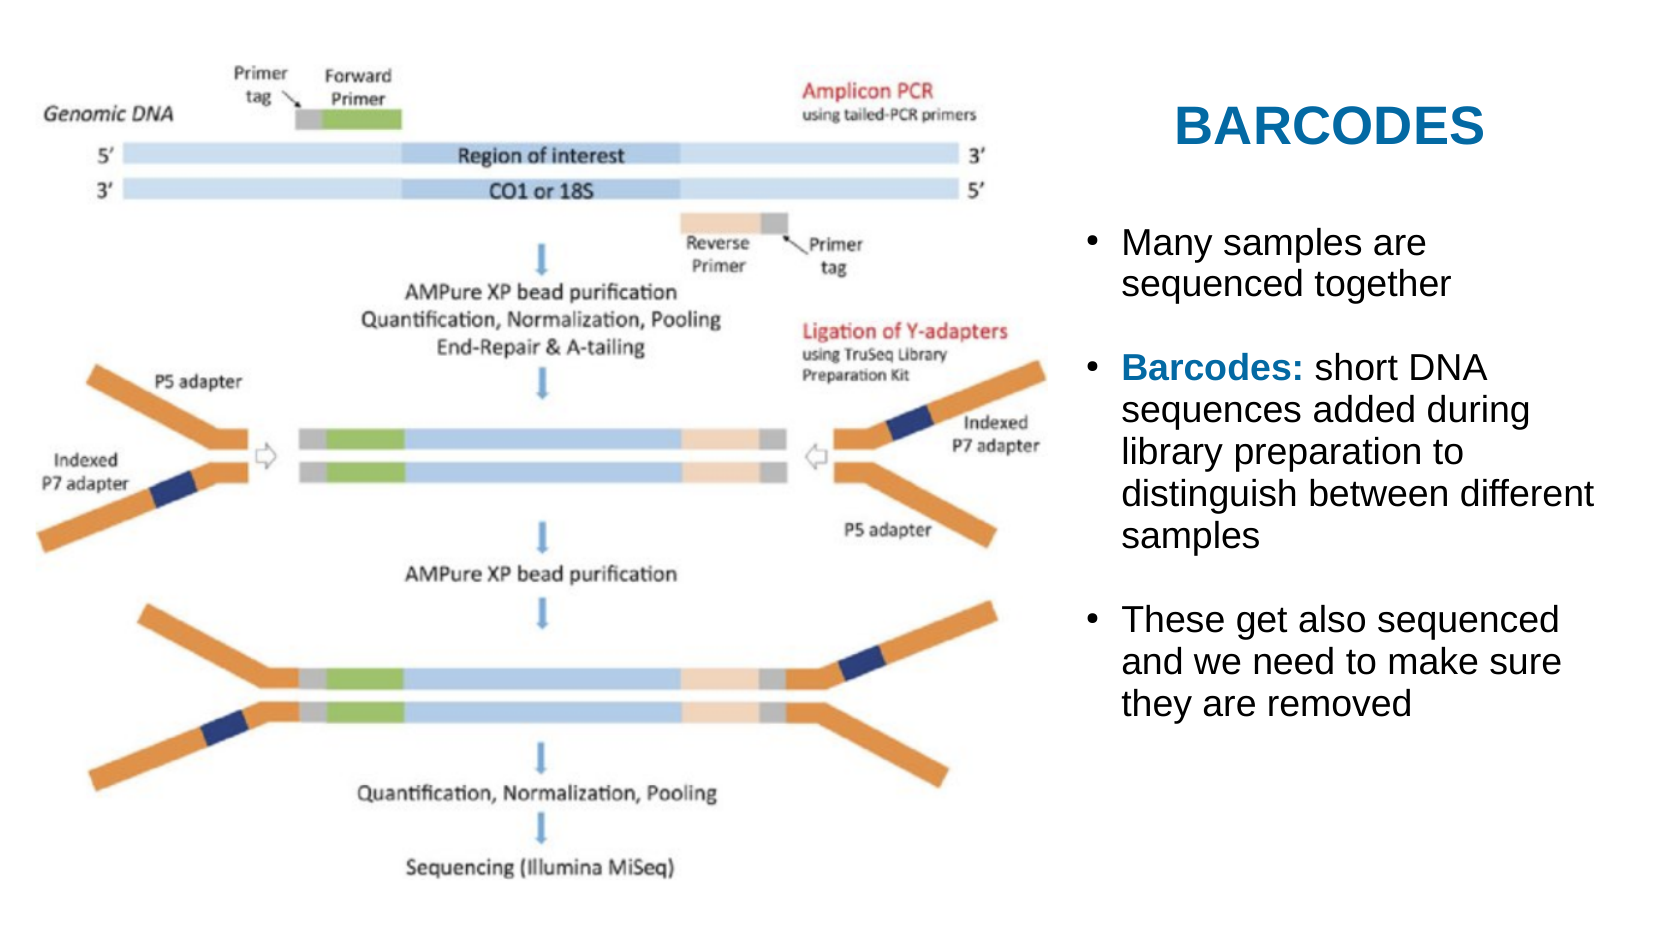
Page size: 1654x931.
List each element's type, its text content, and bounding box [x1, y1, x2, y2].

text_box BARCODES [1127, 87, 1533, 164]
picture [1, 29, 1066, 916]
text_box Many samples are sequenced together Barcodes: short DNA sequences added during library preparation to distinguish between different samples These get also sequenced and we need to make sure they are removed [1071, 213, 1626, 733]
